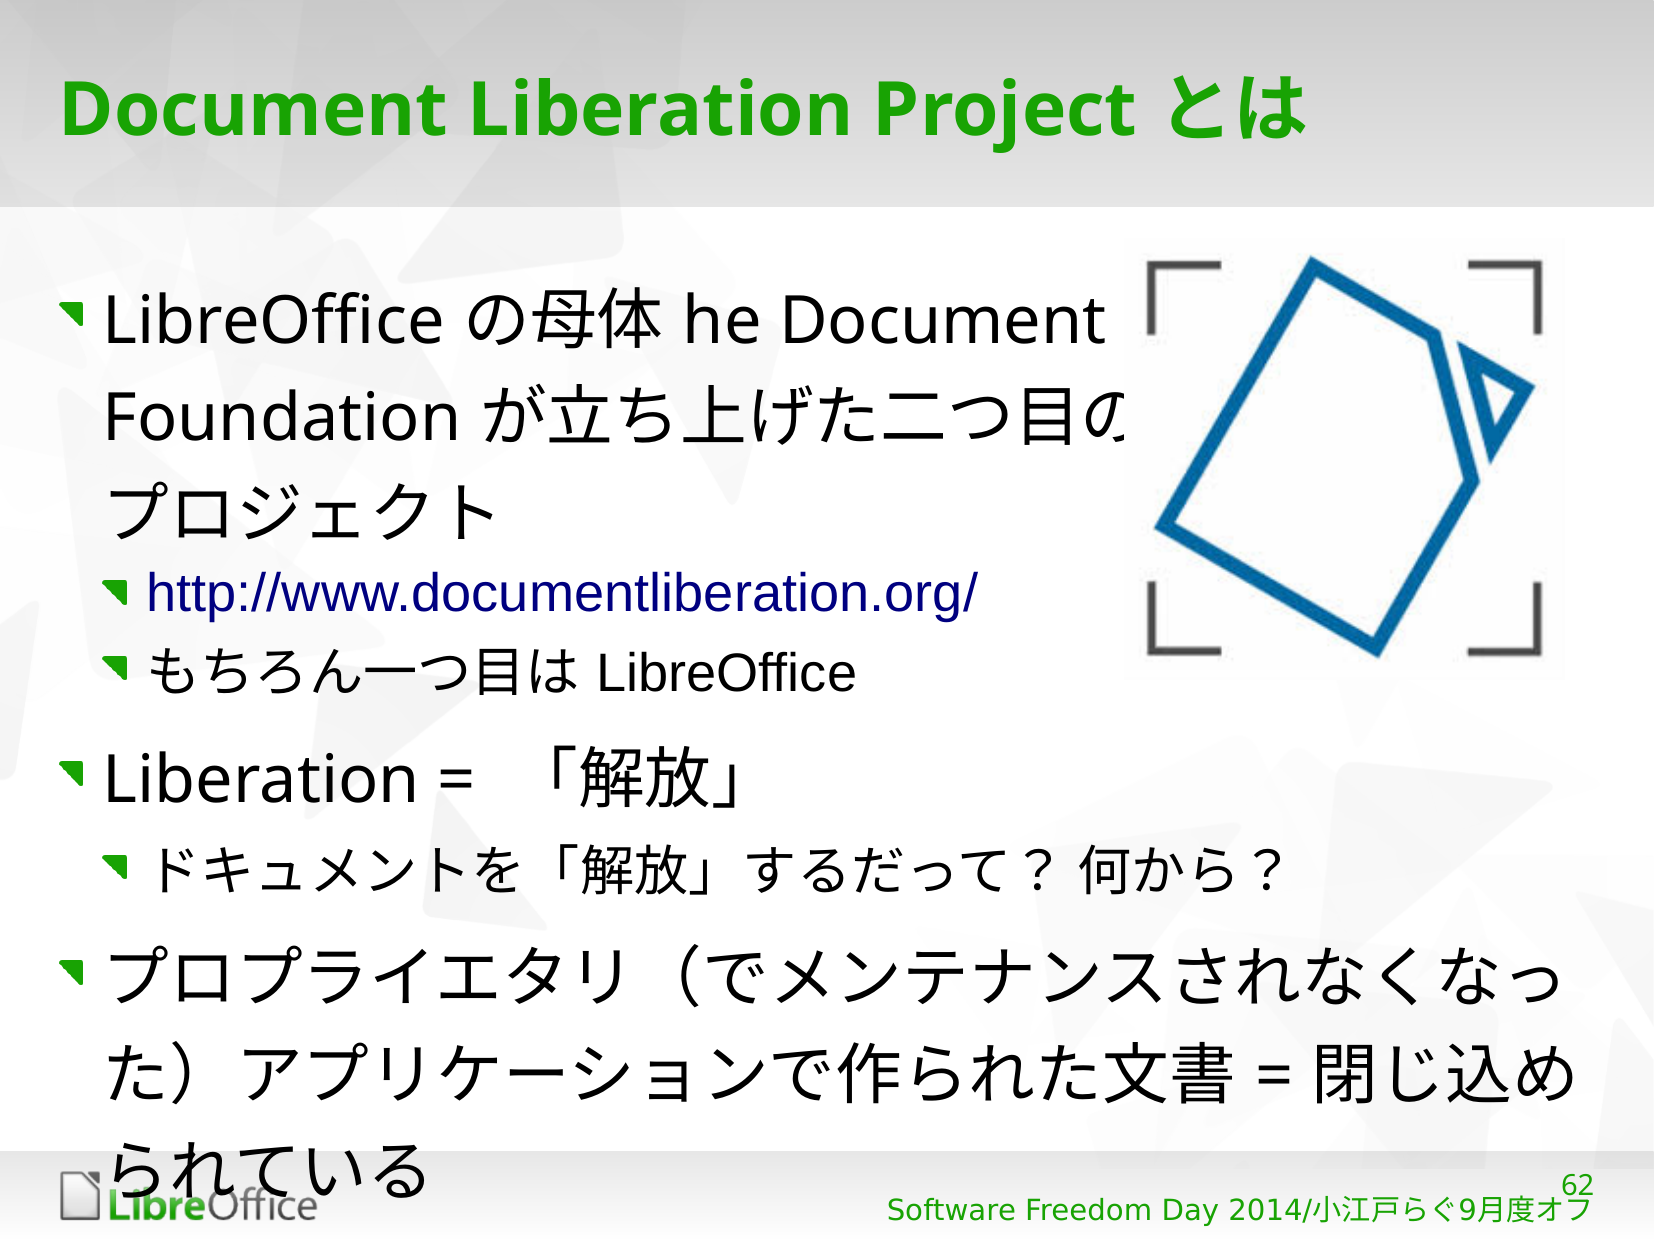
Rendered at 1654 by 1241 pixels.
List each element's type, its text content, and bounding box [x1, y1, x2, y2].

title Document Liberation Projectとは [59, 29, 1595, 178]
picture [41, 1152, 337, 1240]
picture [0, 0, 783, 931]
list LibreOfficeの母体he Document Foundationが立ち上げた二つ目の プロジェクト http://www.documentliberation.org/ もちろん一つ目はLibreOffice Liberation = 「解放」 ドキュメントを「解放」するだって？ 何から？ プロプライエタリ（でメンテナンスされなくなった）アプリケーションで作られた文書=閉じ込められている それらをモダンで標準化された文書形式に変換すること=解放 [59, 265, 1595, 1134]
picture [1124, 238, 1565, 680]
picture [192, 1152, 208, 1163]
picture [915, 548, 1654, 1169]
